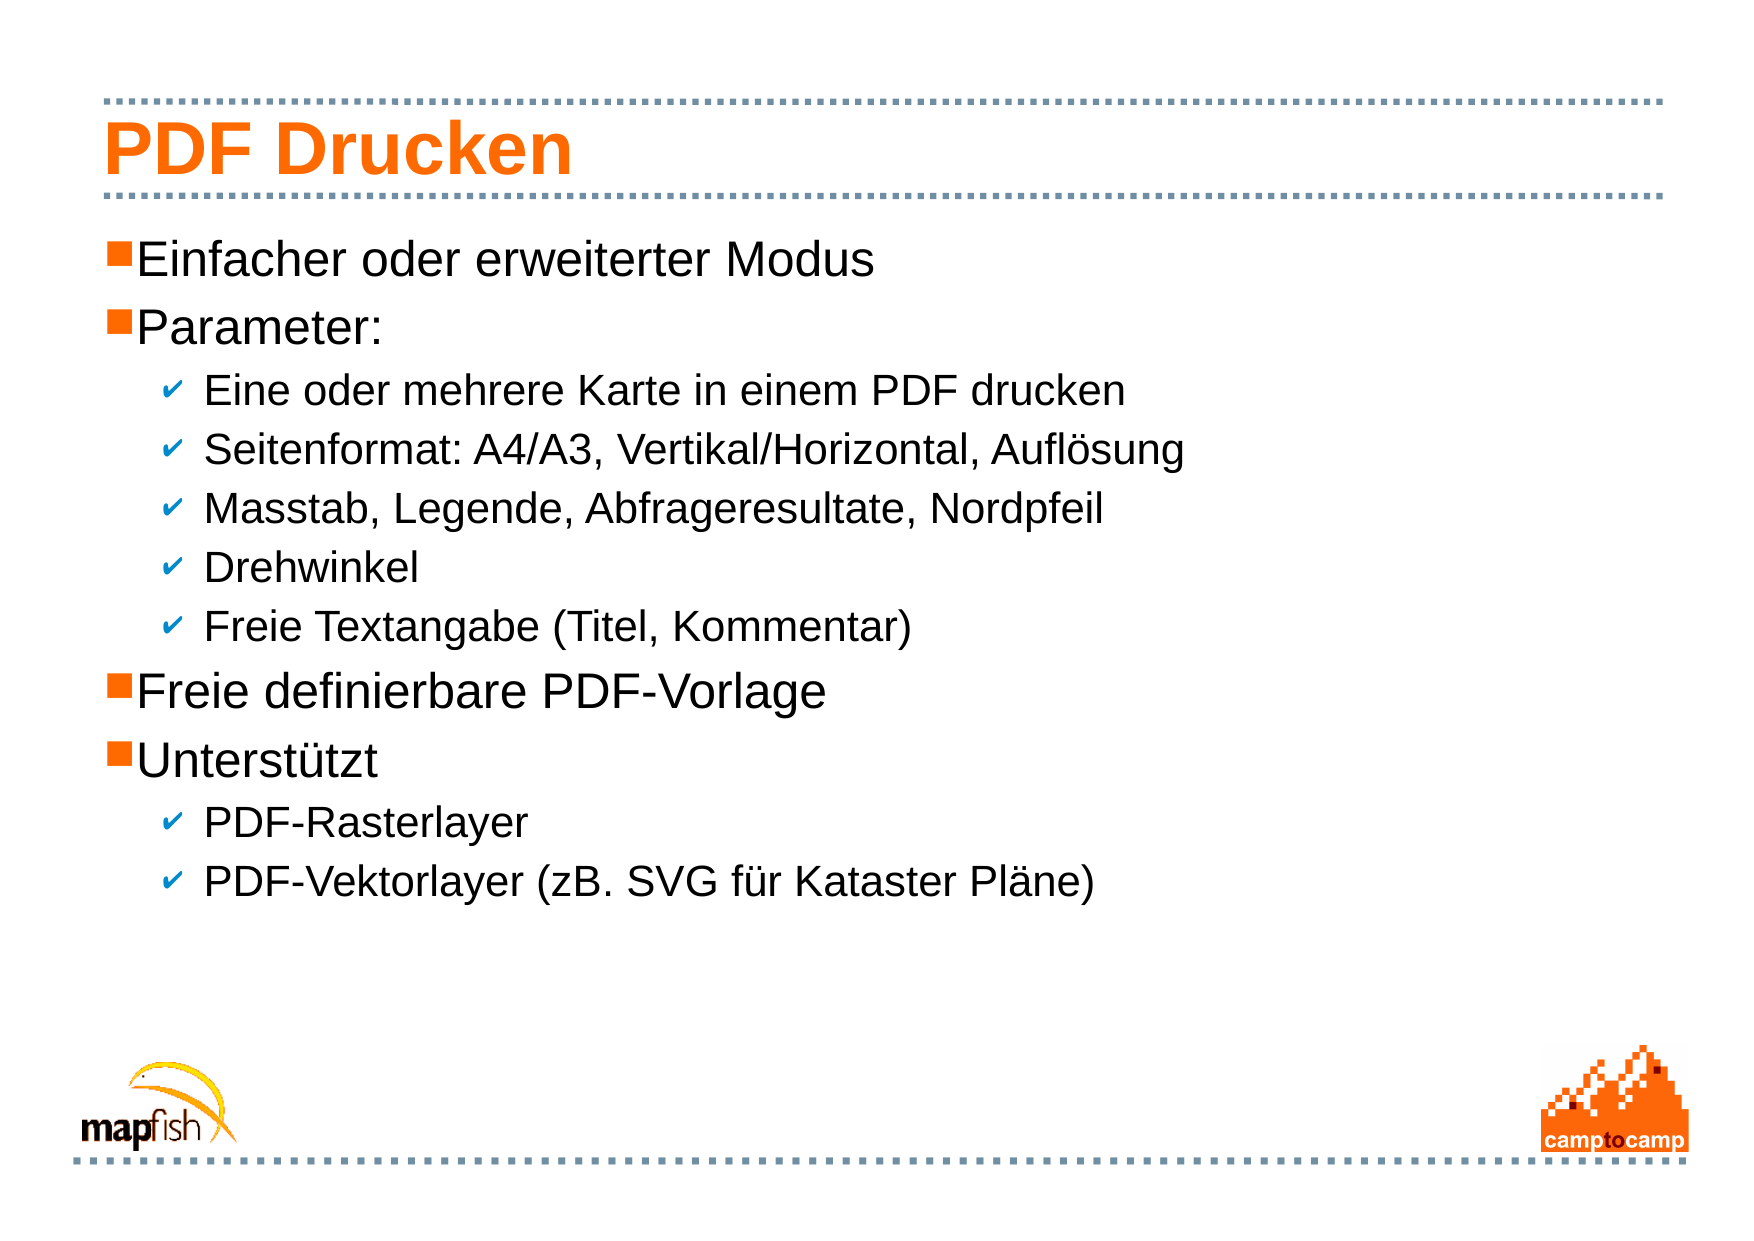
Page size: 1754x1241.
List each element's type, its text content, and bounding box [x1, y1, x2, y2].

list Einfacher oder erweiterter Modus Parameter: Eine oder mehrere Karte in einem PDF drucken Seitenformat: A4/A3, Vertikal/Horizontal, Auflösung Masstab, Legende, Abfrageresultate, Nordpfeil Drehwinkel Freie Textangabe (Titel, Kommentar) Freie definierbare PDF-Vorlage Unterstützt PDF-Rasterlayer PDF-Vektorlayer (zB. SVG für Kataster Pläne) [103, 231, 1660, 1059]
title PDF Drucken [103, 97, 1660, 200]
picture [1541, 1045, 1689, 1152]
picture [82, 1062, 237, 1151]
